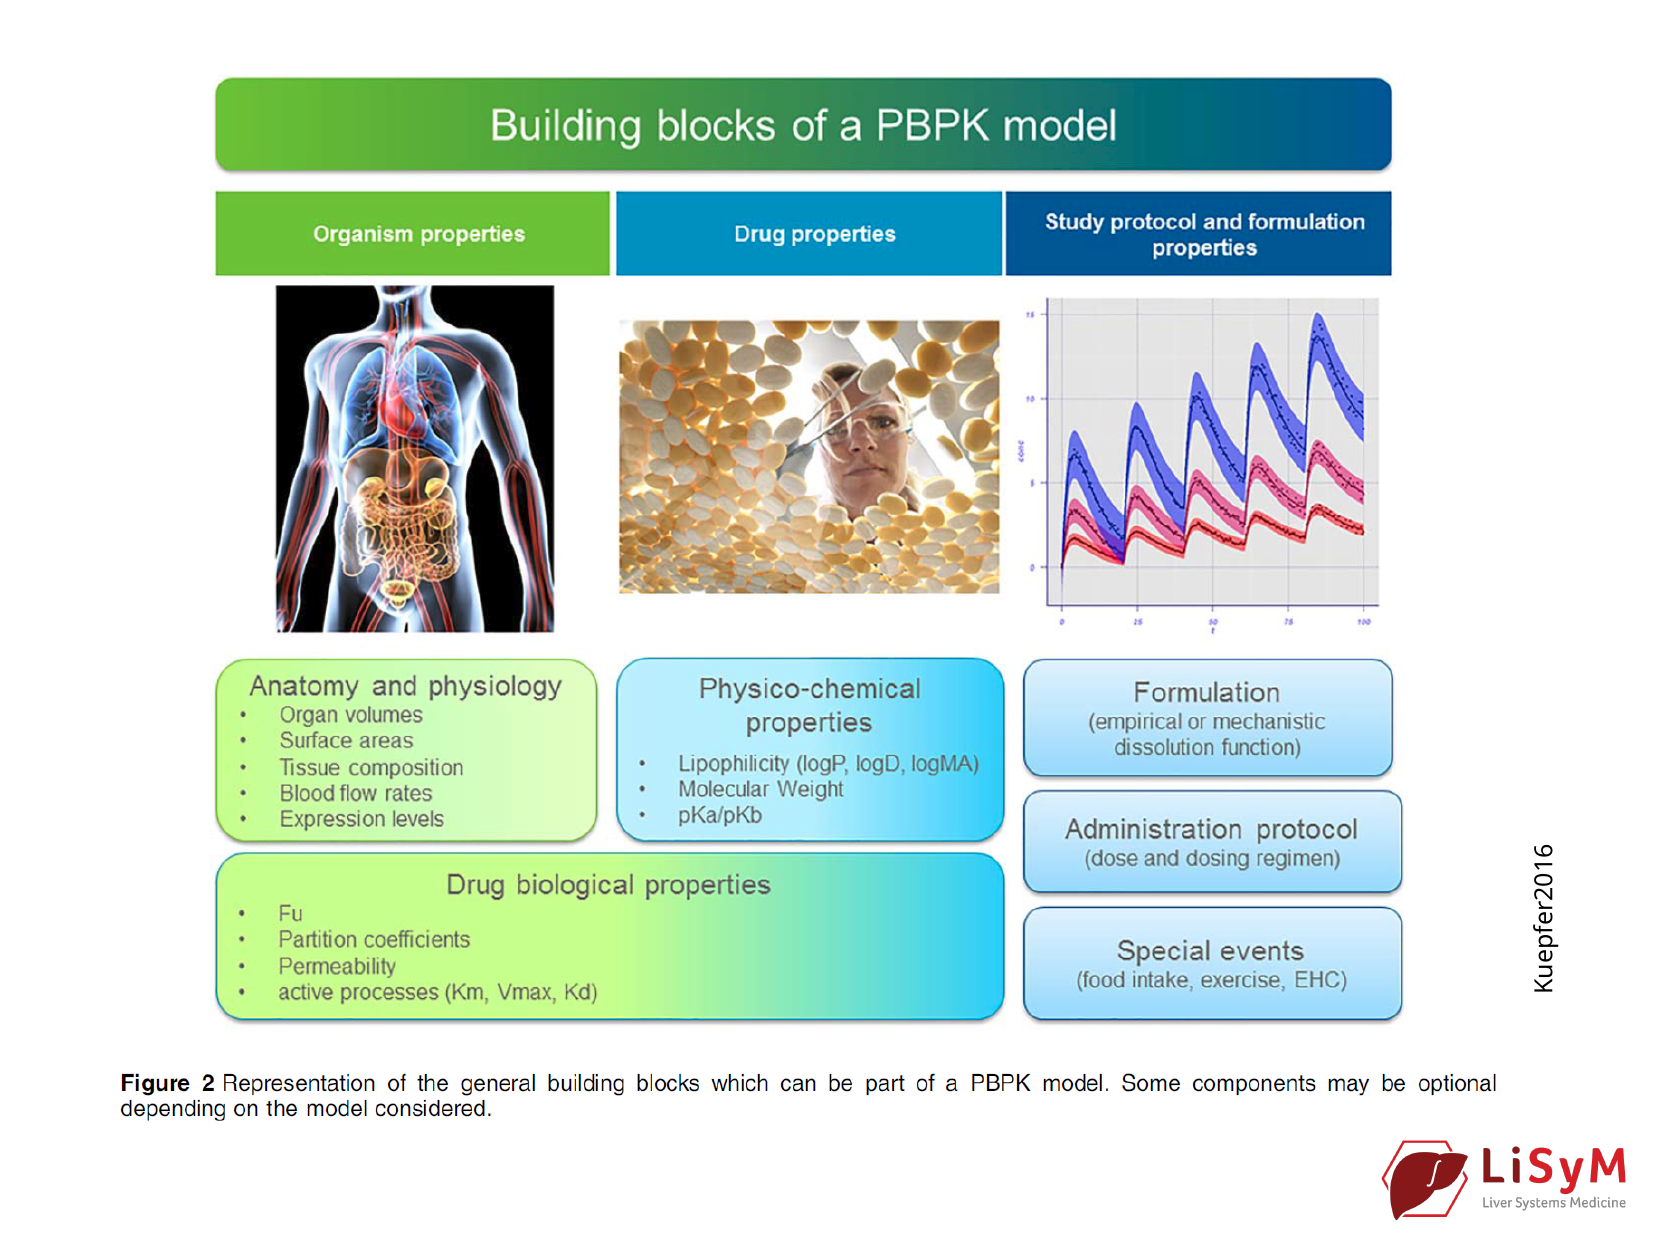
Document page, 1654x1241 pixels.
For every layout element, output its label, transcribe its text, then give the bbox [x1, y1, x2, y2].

picture [120, 74, 1496, 1121]
picture [1380, 1139, 1627, 1222]
text_box Kuepfer2016 [1518, 765, 1576, 1010]
